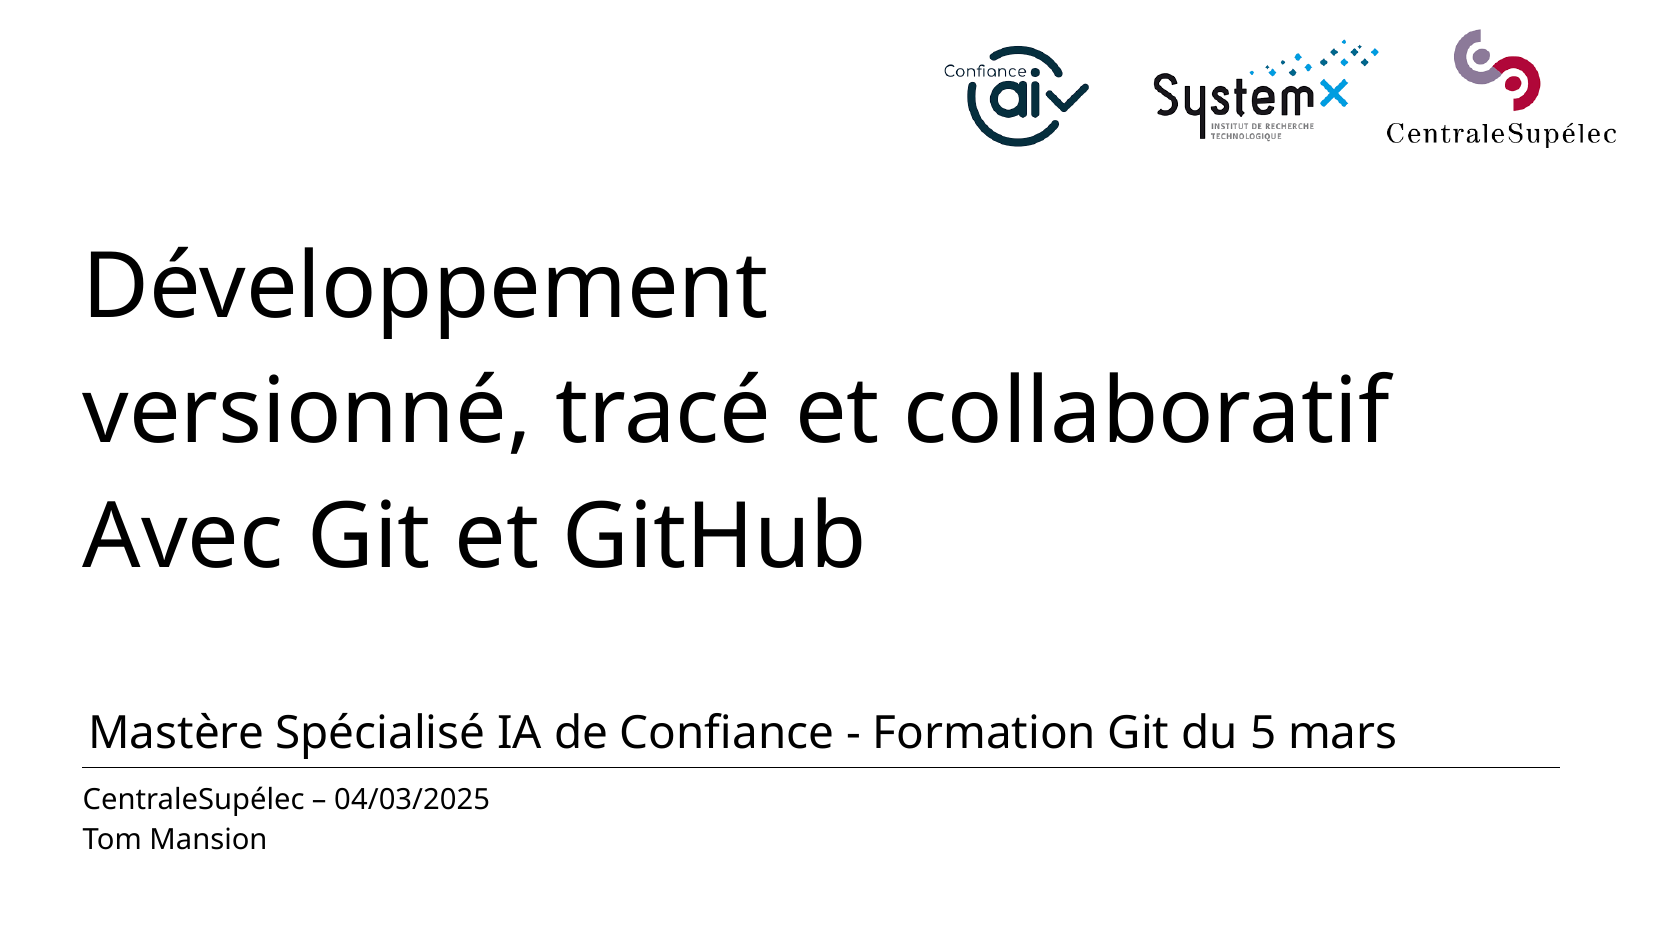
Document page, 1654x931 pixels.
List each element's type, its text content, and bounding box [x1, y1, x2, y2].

title Développement versionné, tracé et collaboratif Avec Git et GitHub [82, 253, 1571, 562]
subtitle CentraleSupélec – 04/03/2025 Tom Mansion [82, 778, 1571, 886]
picture [939, 44, 1094, 148]
picture [1140, 29, 1616, 153]
text_box Mastère Spécialisé IA de Confiance - Formation Git du 5 mars [88, 654, 1577, 762]
